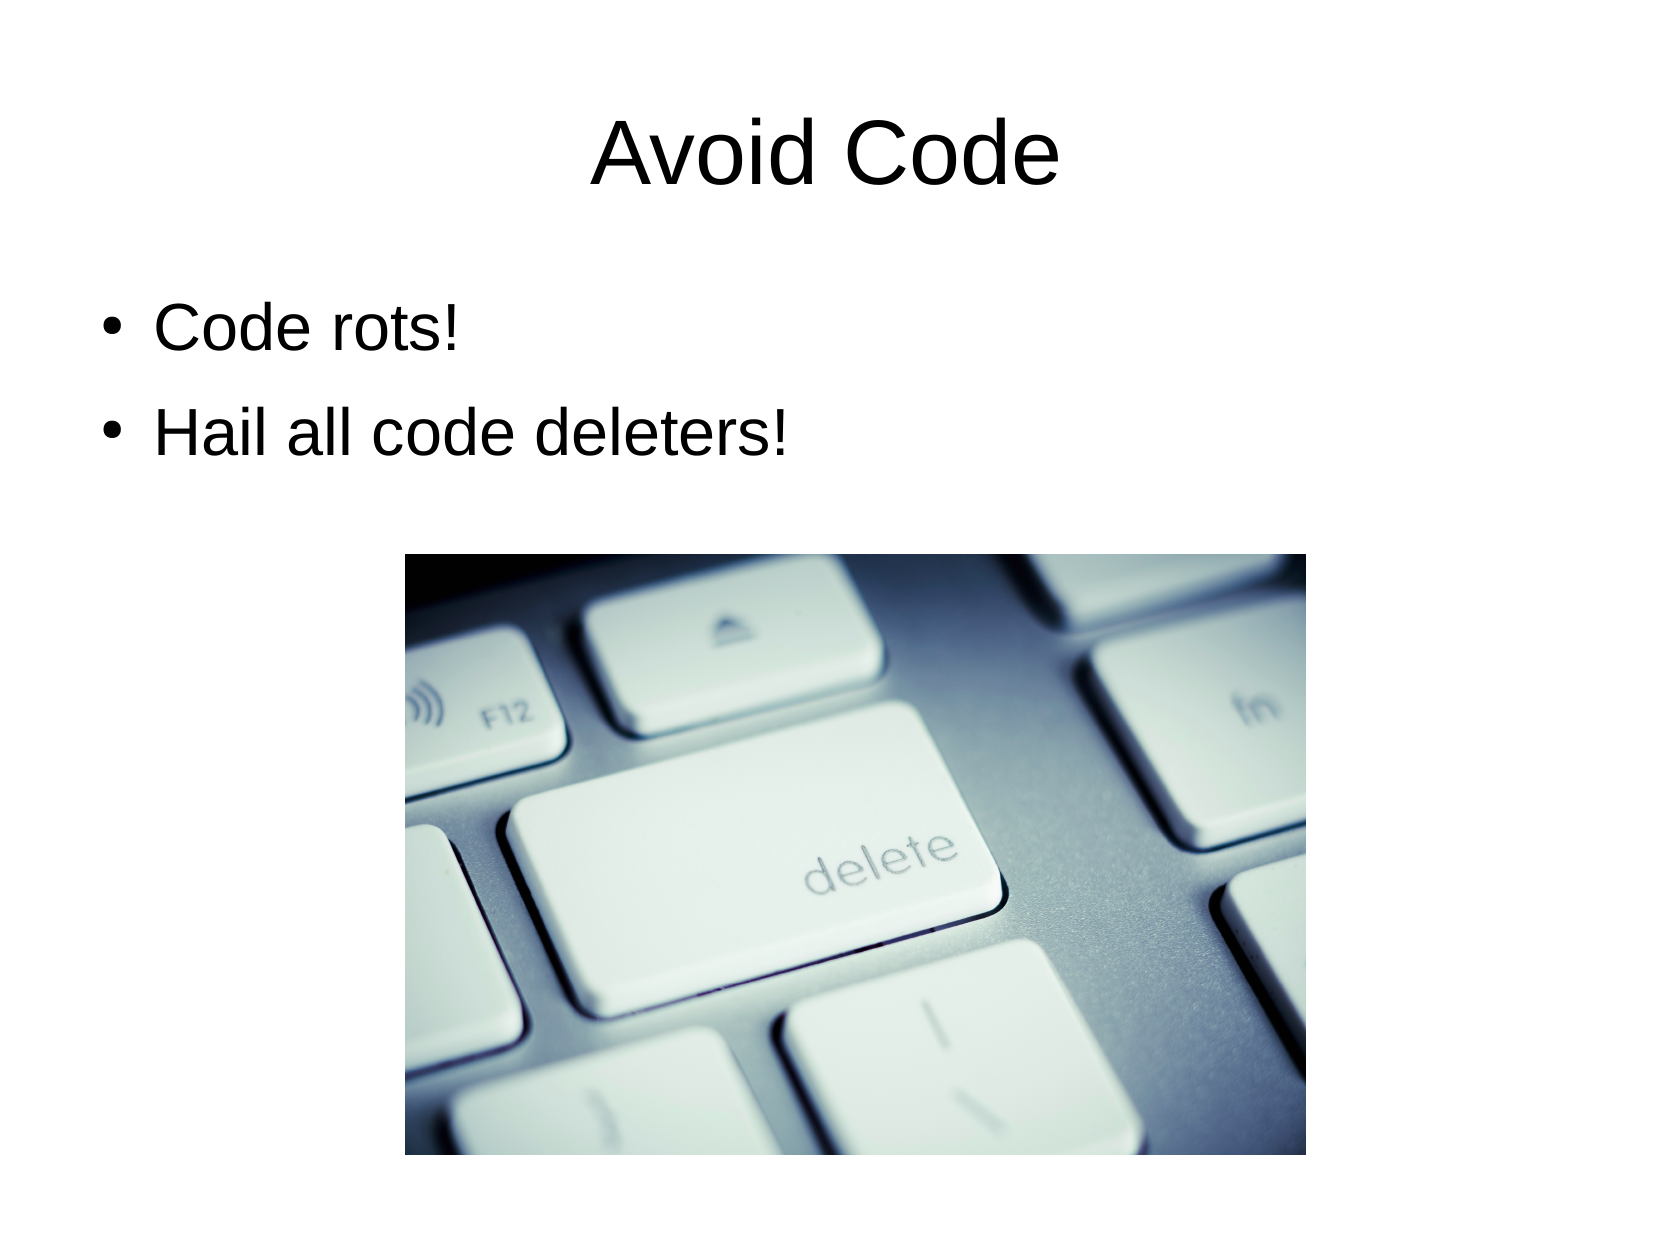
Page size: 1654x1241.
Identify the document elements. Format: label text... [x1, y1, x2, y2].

picture [405, 554, 1306, 1155]
title Avoid Code [82, 49, 1571, 257]
list Code rots! Hail all code deleters! [82, 290, 1571, 1010]
